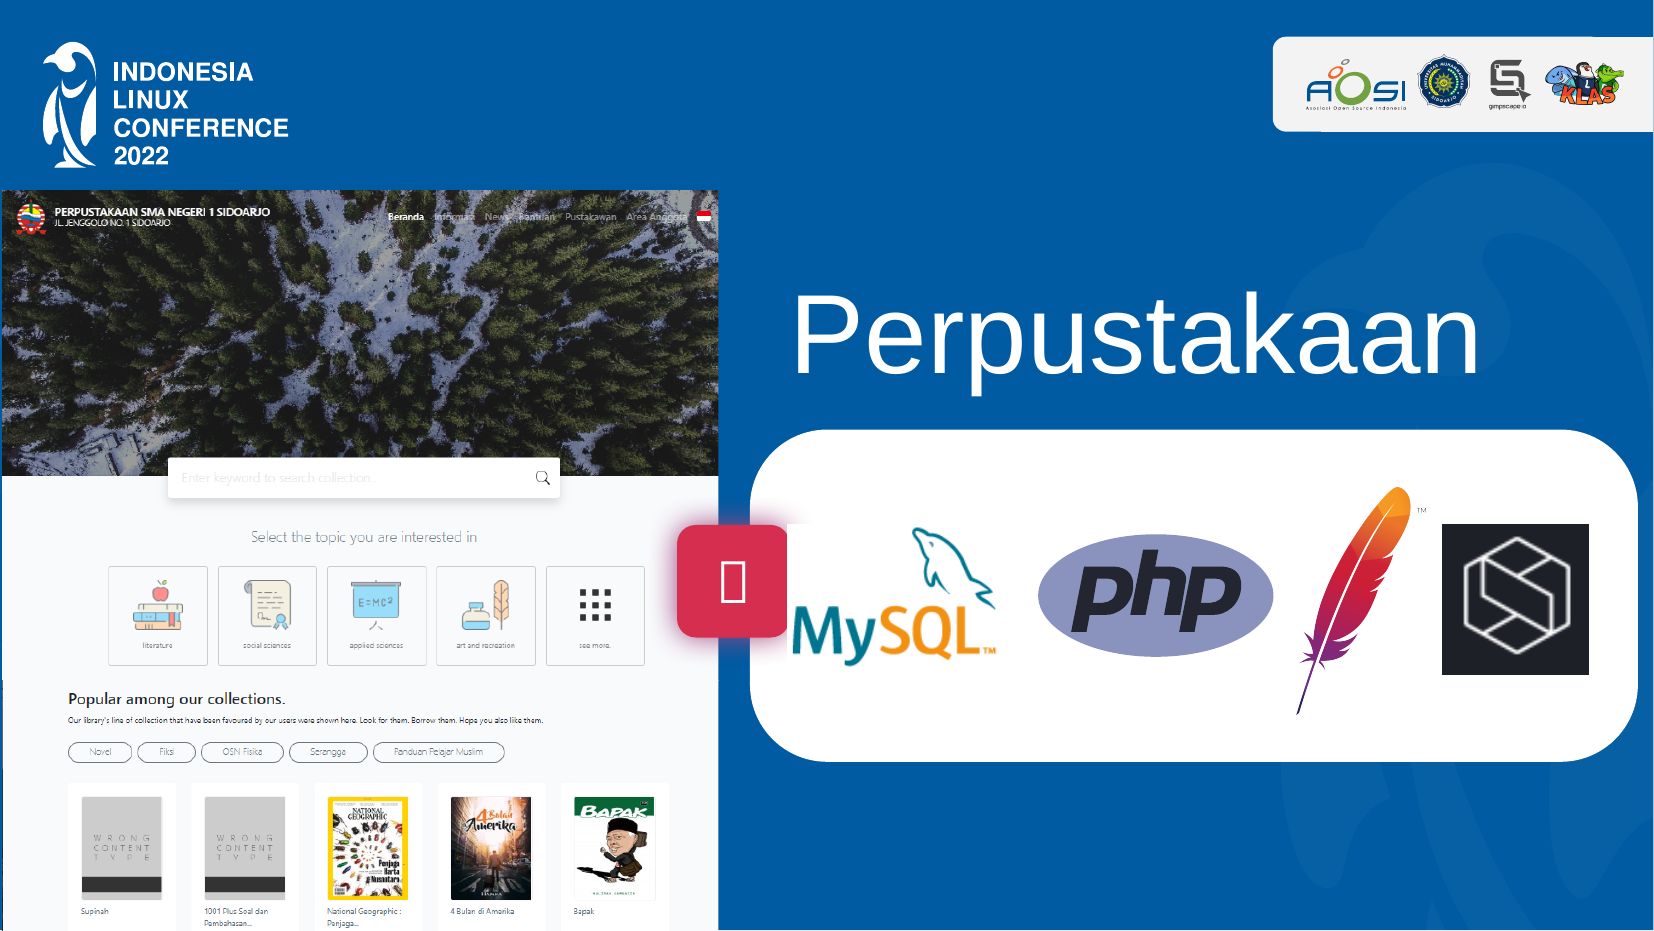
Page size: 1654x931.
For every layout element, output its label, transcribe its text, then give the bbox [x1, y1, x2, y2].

text_box [749, 429, 1638, 762]
picture [1545, 62, 1624, 105]
title Perpustakaan [789, 146, 1540, 409]
picture [1038, 534, 1274, 658]
picture [2, 190, 719, 931]
picture [1442, 524, 1589, 676]
picture [787, 524, 999, 668]
picture [1417, 54, 1471, 108]
picture [1296, 487, 1426, 715]
text_box  [677, 524, 787, 638]
